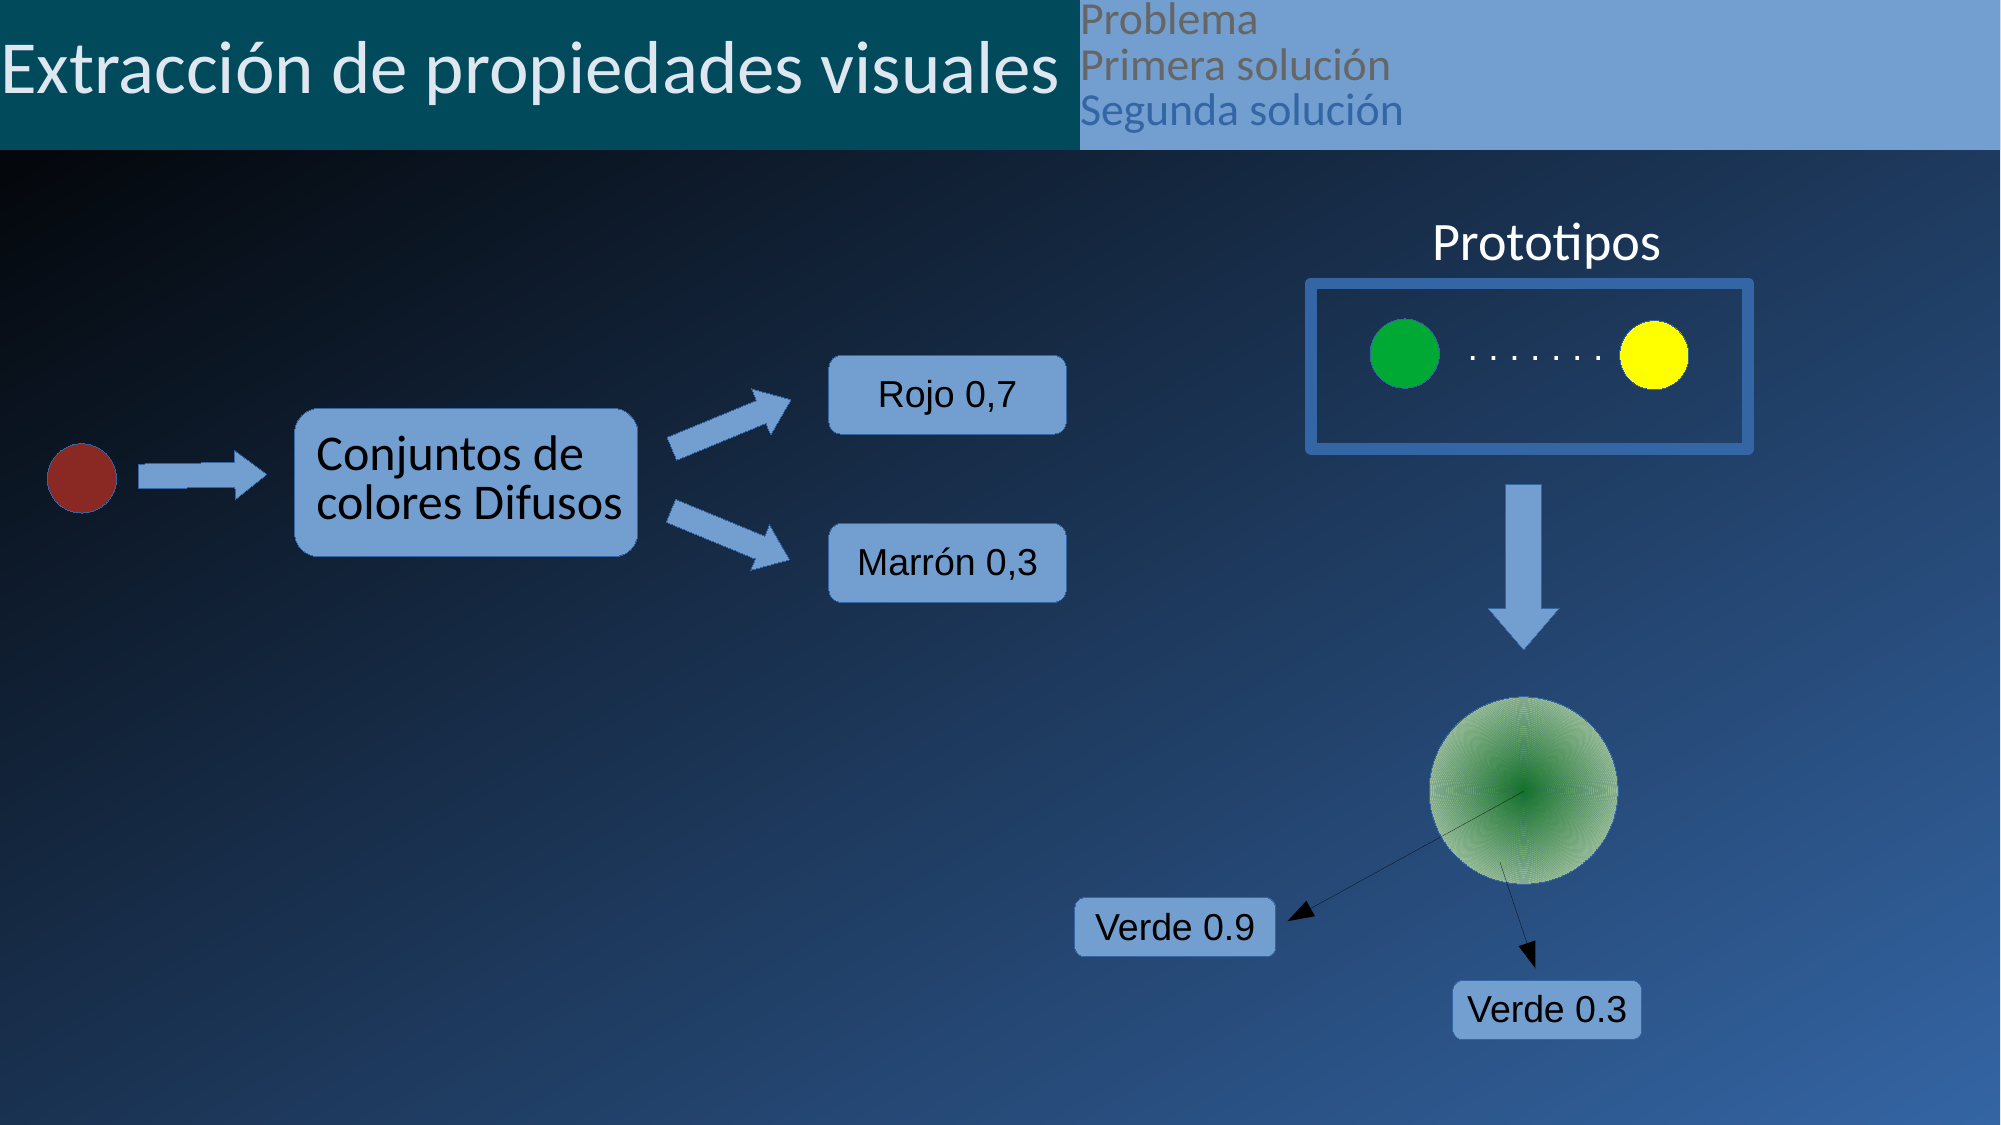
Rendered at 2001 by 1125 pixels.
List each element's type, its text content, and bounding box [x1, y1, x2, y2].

text_box [667, 388, 791, 461]
text_box [1488, 484, 1560, 650]
text_box Rojo 0,7 [828, 355, 1067, 435]
text_box [1620, 320, 1689, 390]
text_box [666, 499, 790, 571]
text_box . . . . . . . [1452, 318, 1620, 376]
text_box Verde 0.3 [1452, 980, 1642, 1040]
text_box [1370, 318, 1440, 389]
text_box [47, 443, 117, 514]
title Extracción de propiedades visuales [0, 0, 1080, 150]
text_box Prototipos [1417, 212, 1689, 278]
text_box Marrón 0,3 [828, 523, 1067, 603]
text_box Verde 0.9 [1074, 897, 1276, 957]
text_box [138, 450, 267, 500]
title Problema Primera solución Segunda solución [1080, 0, 2001, 150]
text_box [1429, 696, 1619, 885]
text_box Conjuntos de colores Difusos [294, 408, 638, 557]
